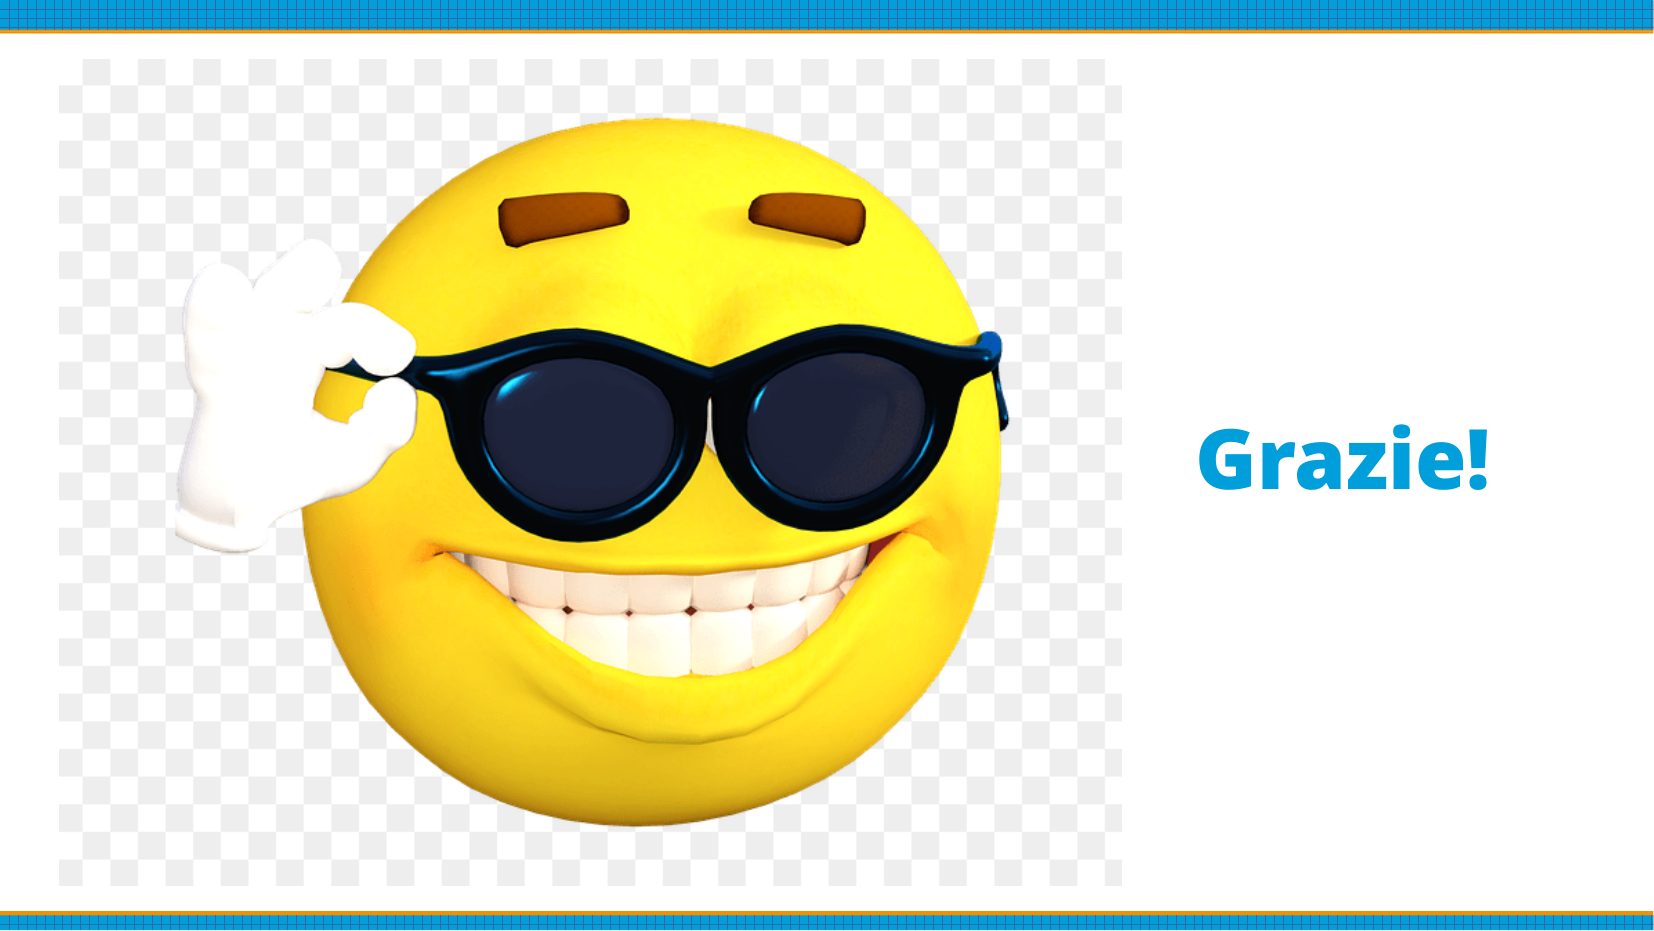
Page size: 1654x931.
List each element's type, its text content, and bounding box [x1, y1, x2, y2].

subtitle Grazie! [1122, 354, 1654, 562]
picture [59, 59, 1122, 886]
